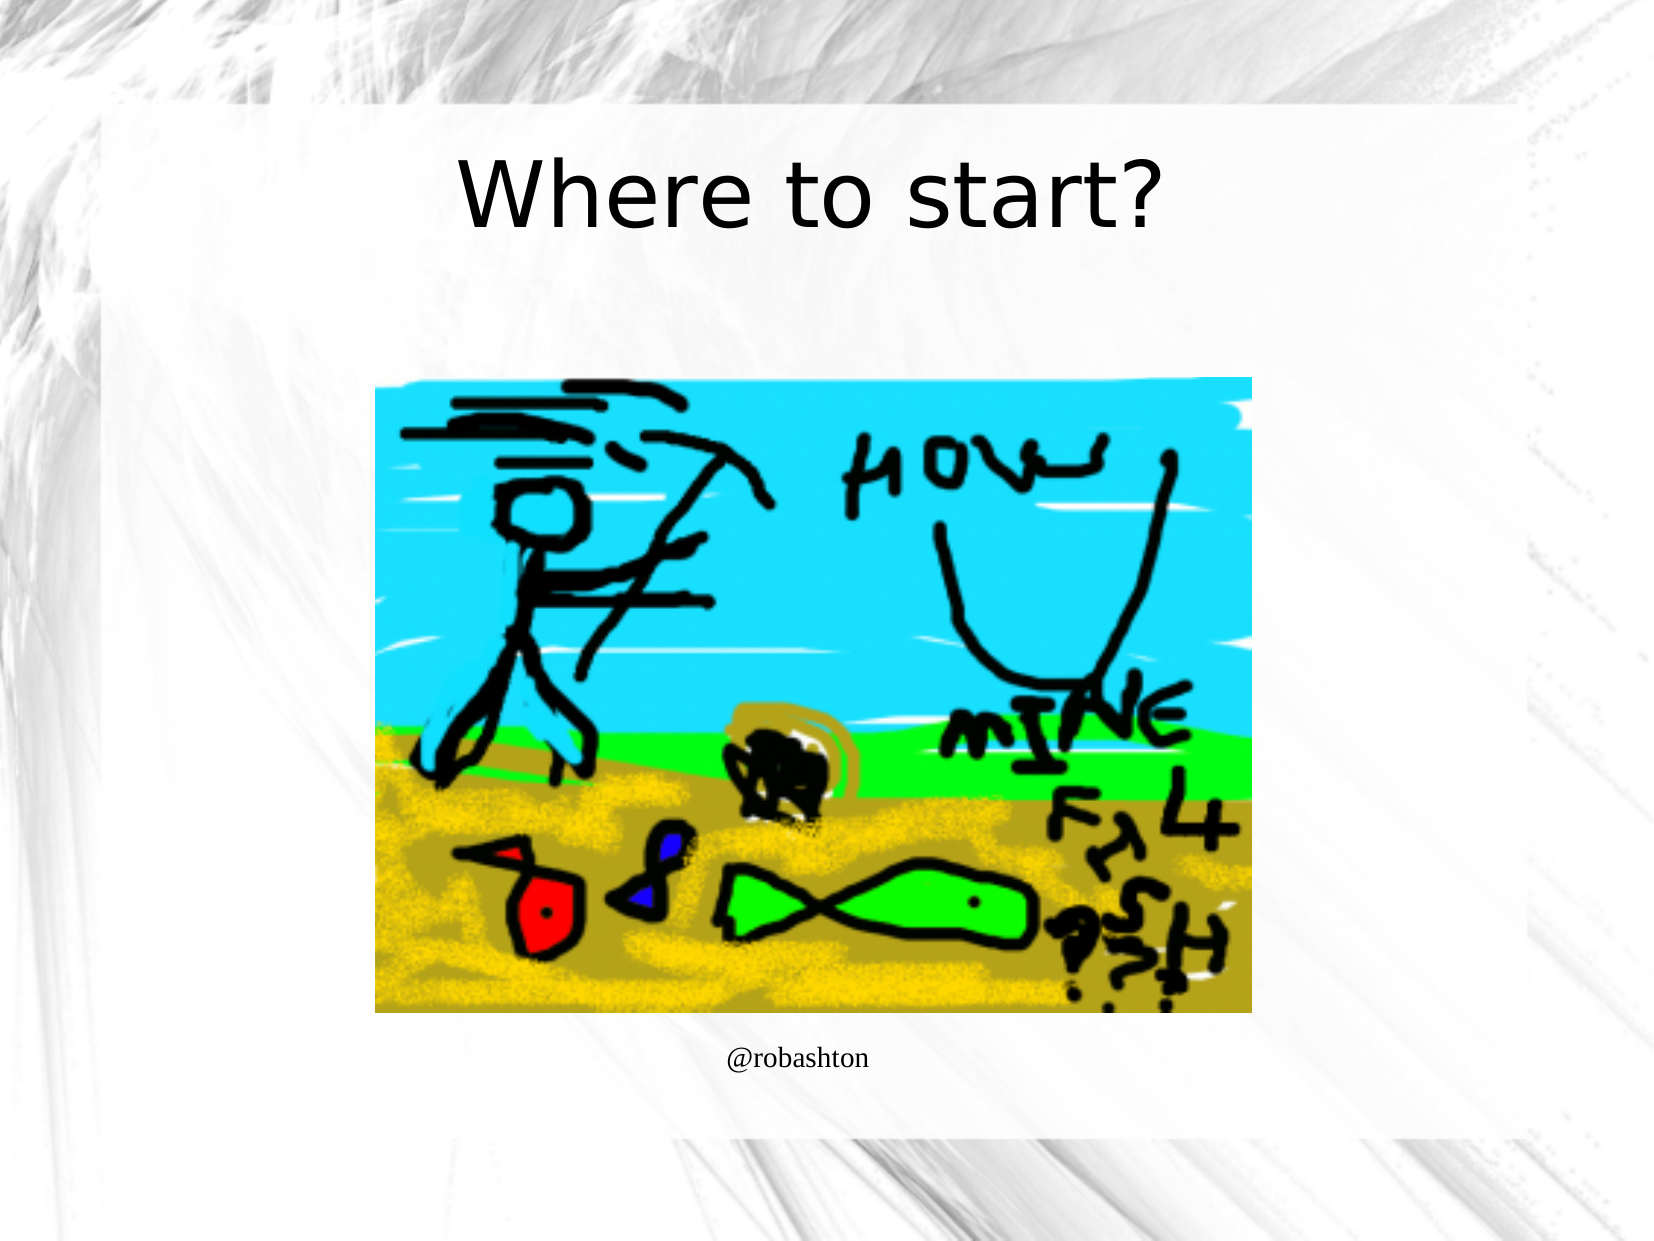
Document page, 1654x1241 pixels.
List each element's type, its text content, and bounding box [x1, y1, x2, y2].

title Where to start? [118, 112, 1506, 281]
picture [0, 0, 1654, 1241]
